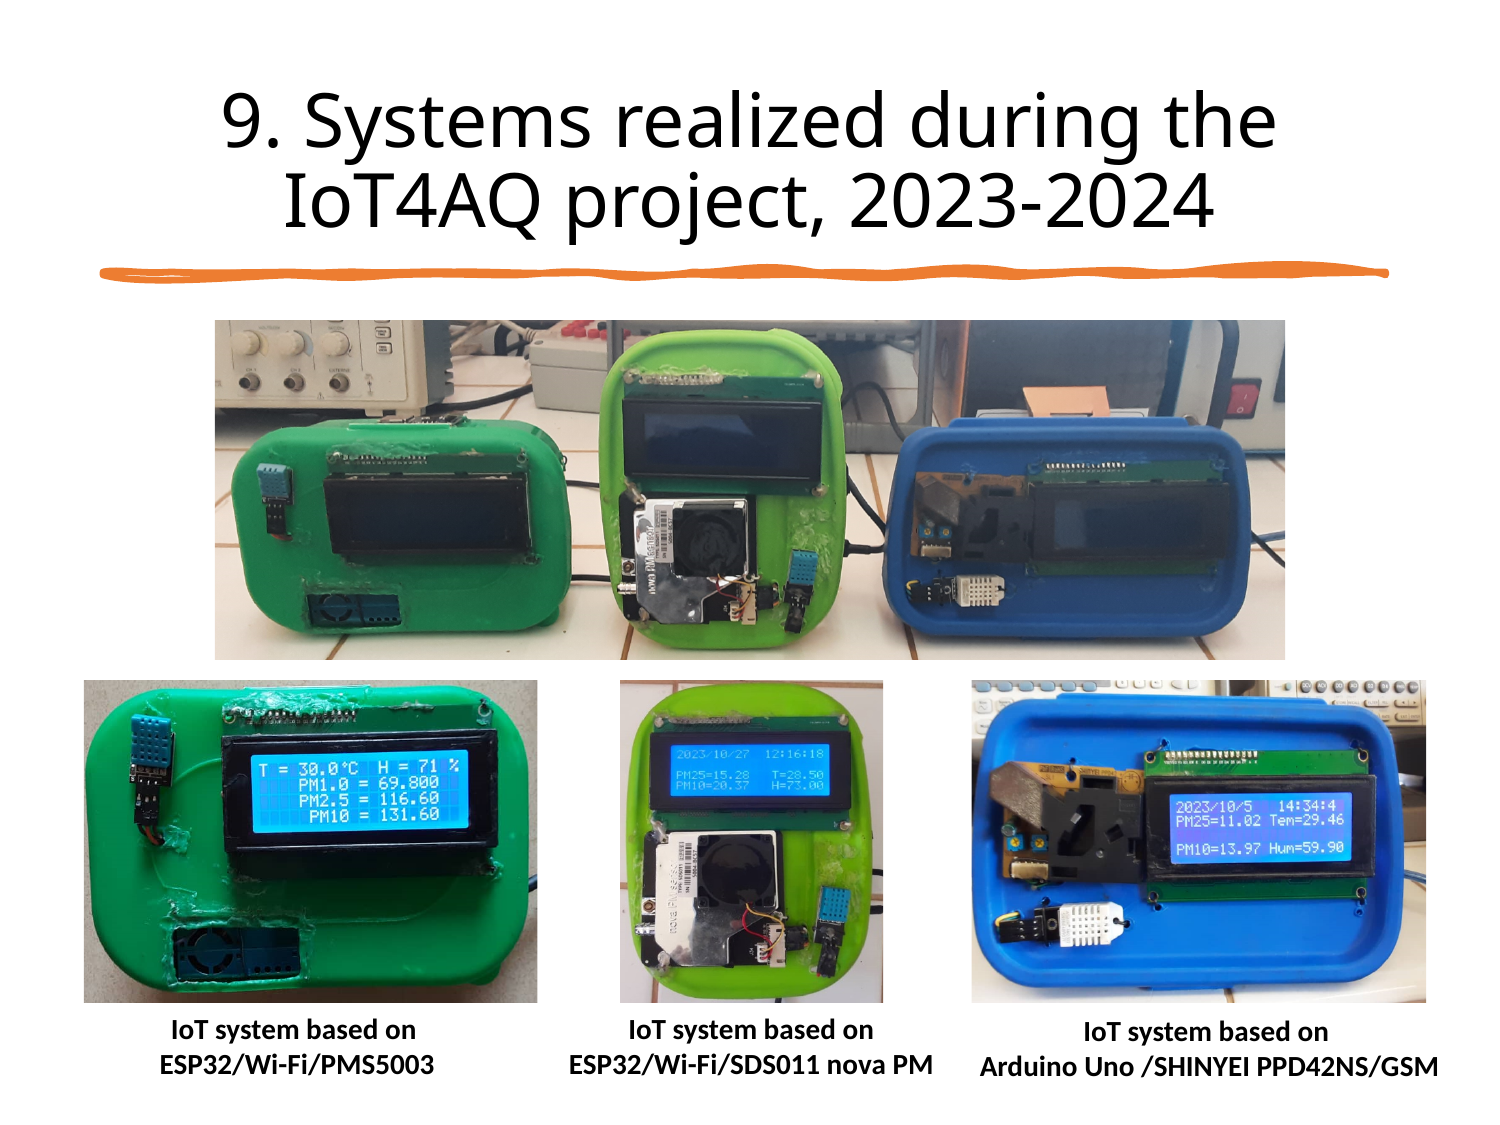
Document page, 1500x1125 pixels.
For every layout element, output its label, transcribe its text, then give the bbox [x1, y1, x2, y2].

text_box IoT system based on Arduino Uno /SHINYEI PPD42NS/GSM [964, 1004, 1455, 1090]
text_box IoT system based on ESP32/Wi-Fi/PMS5003 [144, 1002, 450, 1088]
text_box IoT system based on ESP32/Wi-Fi/SDS011 nova PM [553, 1002, 956, 1088]
picture [83, 680, 538, 1003]
picture [620, 680, 884, 1002]
title 9. Systems realized during the IoT4AQ project, 2023-2024 [103, 54, 1397, 272]
text_box [103, 261, 1386, 279]
picture [214, 320, 1286, 660]
picture [971, 680, 1427, 1003]
